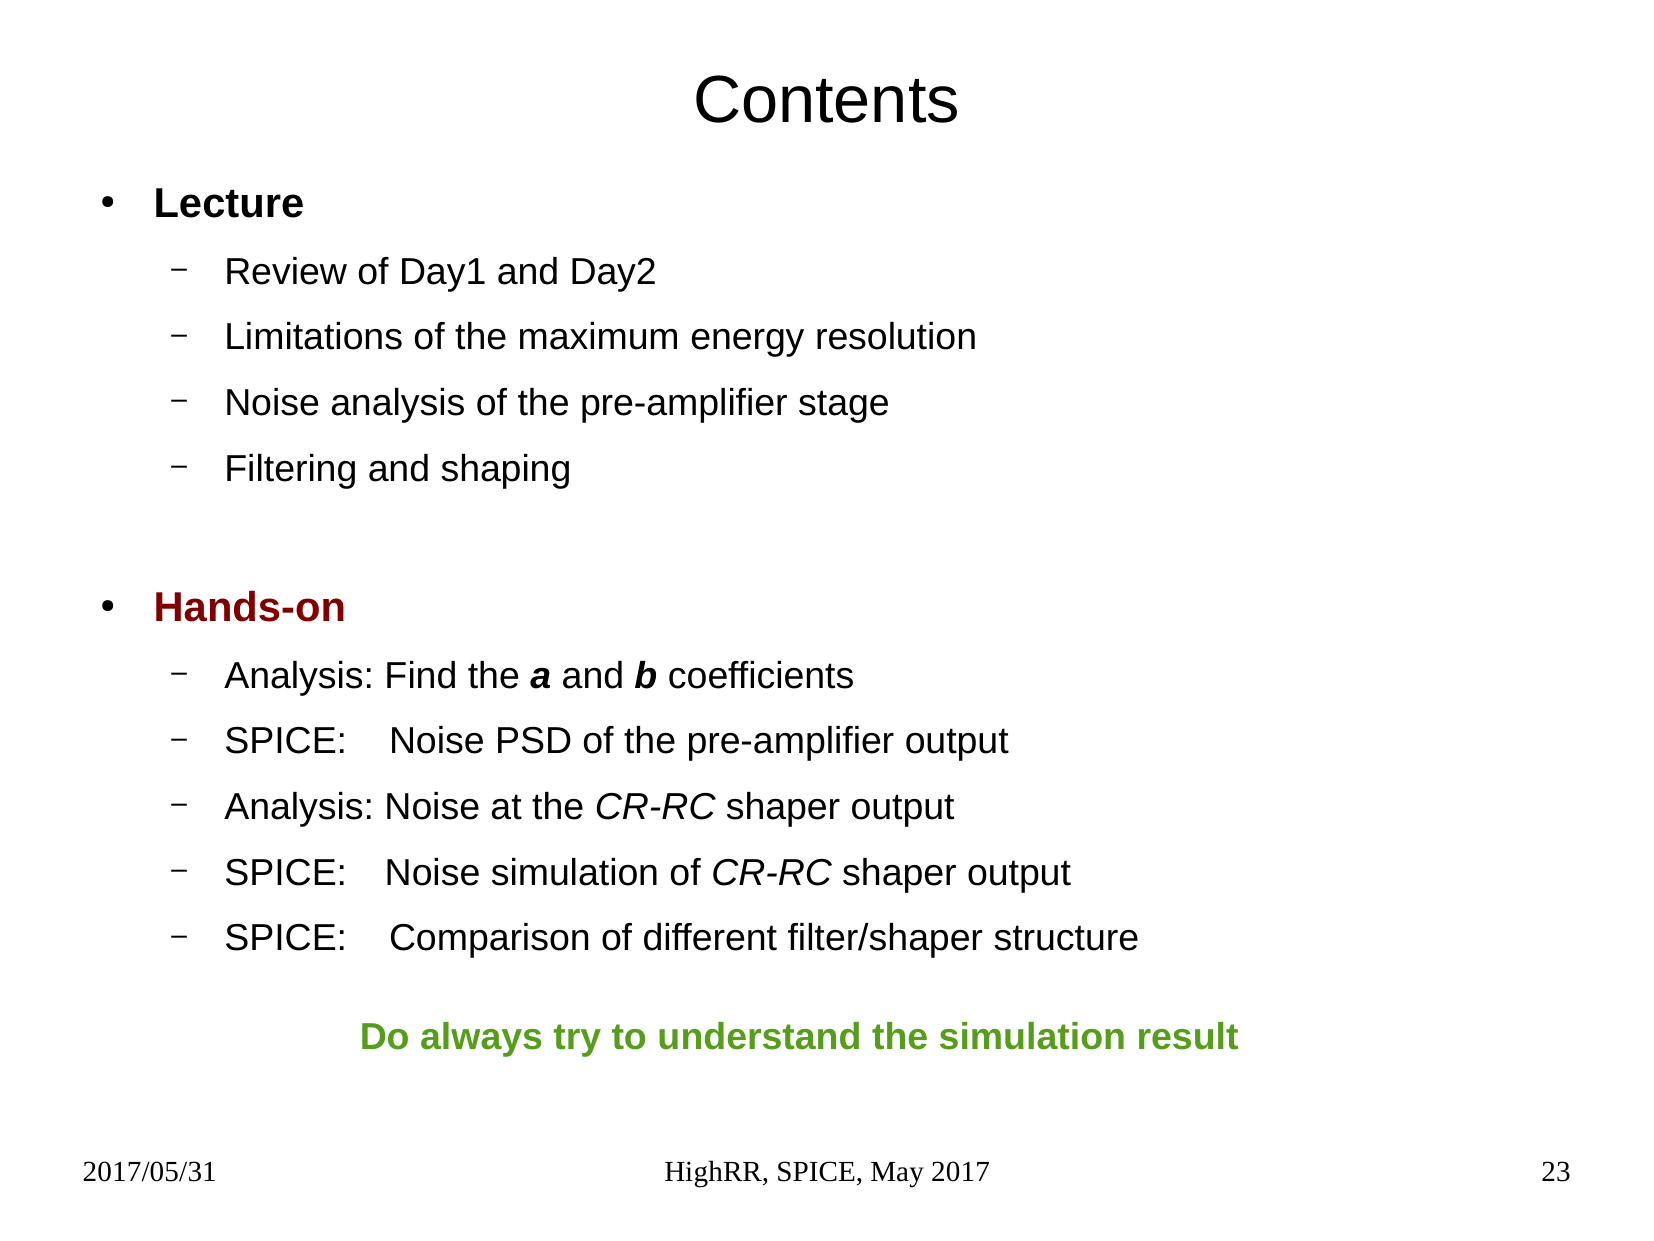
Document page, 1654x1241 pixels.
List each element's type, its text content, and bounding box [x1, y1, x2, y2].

title Contents [82, 49, 1571, 151]
text_box Do always try to understand the simulation result [345, 1008, 1276, 1066]
list Lecture Review of Day1 and Day2 Limitations of the maximum energy resolution Noise analysis of the pre-amplifier stage Filtering and shaping Hands-on Analysis: Find the a and b coefficients SPICE: Noise PSD of the pre-amplifier output Analysis: Noise at the CR-RC shaper output SPICE: Noise simulation of CR-RC shaper output SPICE: Comparison of different filter/shaper structure [82, 180, 1571, 1141]
